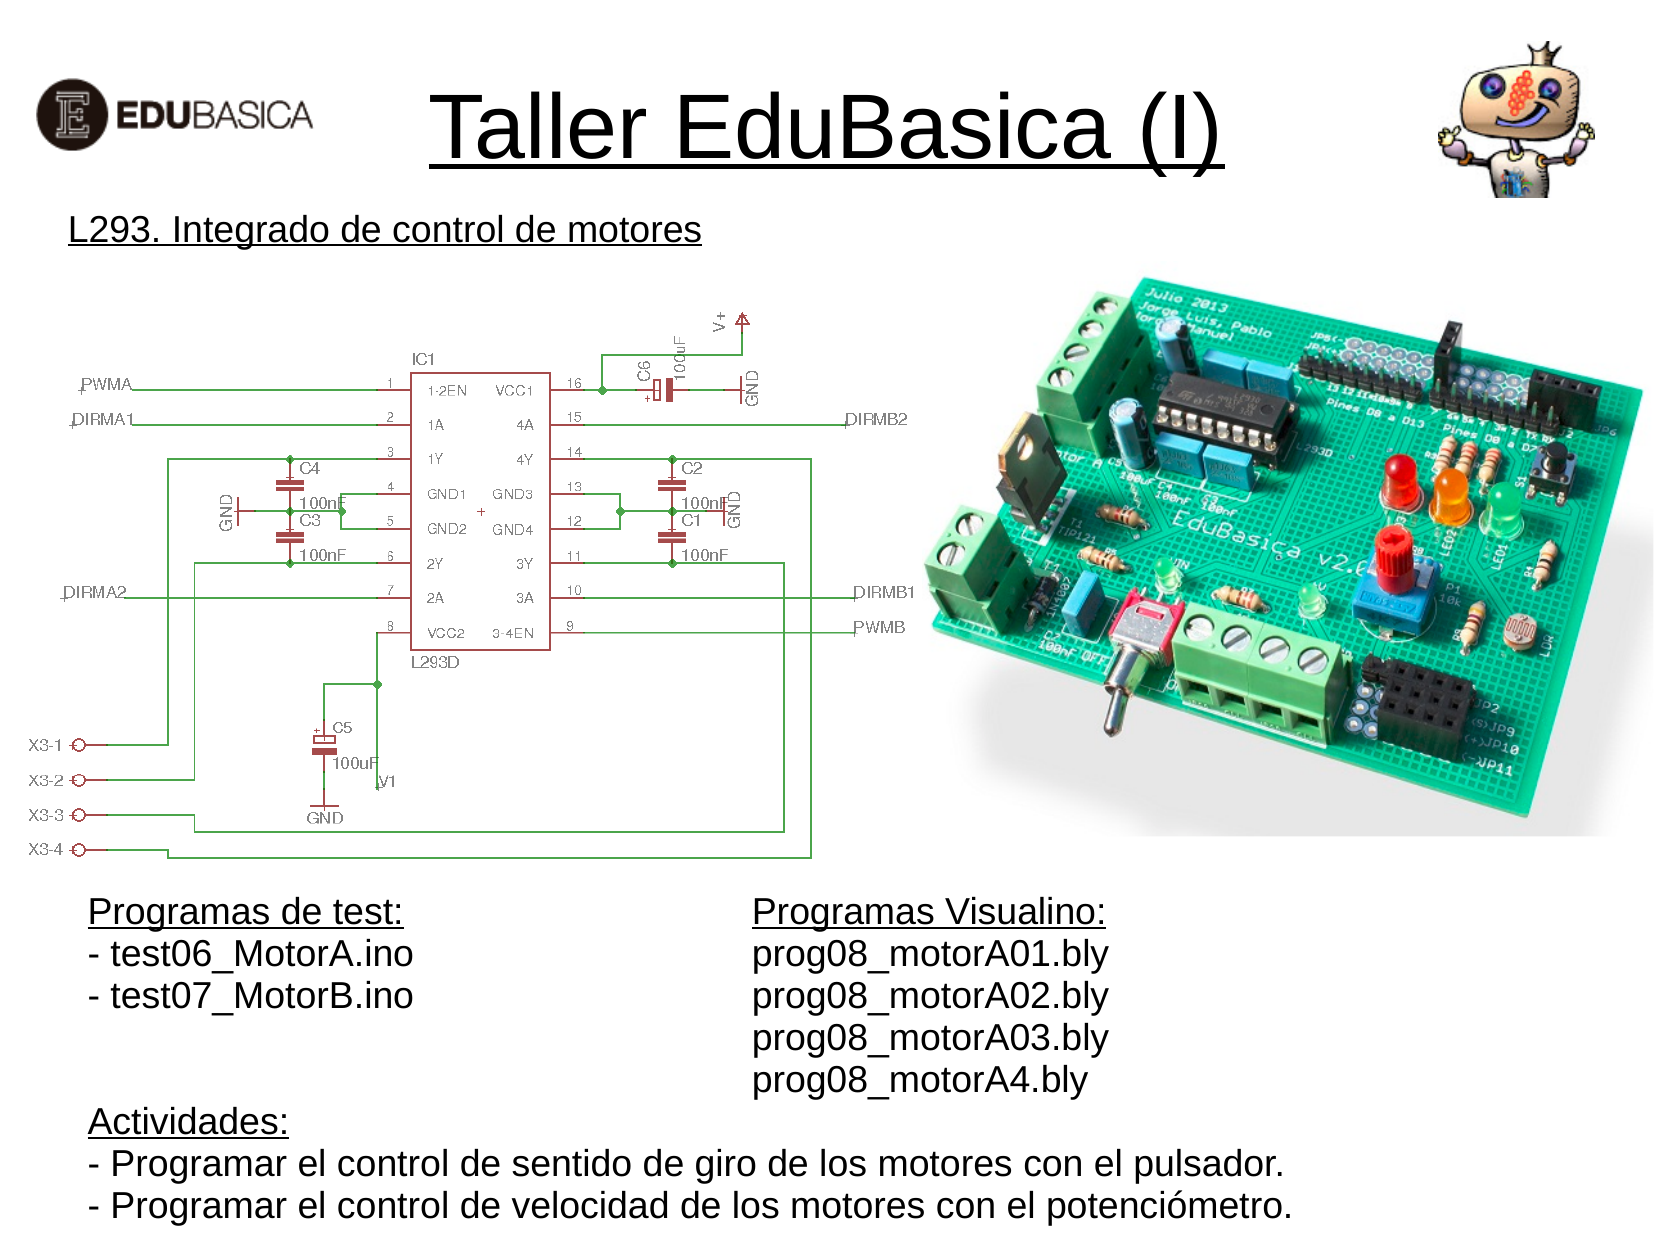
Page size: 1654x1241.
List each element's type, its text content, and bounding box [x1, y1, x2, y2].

text_box L293. Integrado de control de motores [53, 200, 718, 258]
picture [1438, 41, 1595, 198]
title Taller EduBasica (I) [82, 23, 1571, 231]
picture [35, 77, 316, 154]
picture [0, 261, 1654, 871]
text_box Programas de test: Programas Visualino: - test06_MotorA.ino prog08_motorA01.bly - test07_MotorB.ino prog08_motorA02.bly prog08_motorA03.bly prog08_motorA4.bly Actividades: - Programar el control de sentido de giro de los motores con el pulsador. - Programar el control de velocidad de los motores con el potenciómetro. [72, 883, 1567, 1234]
